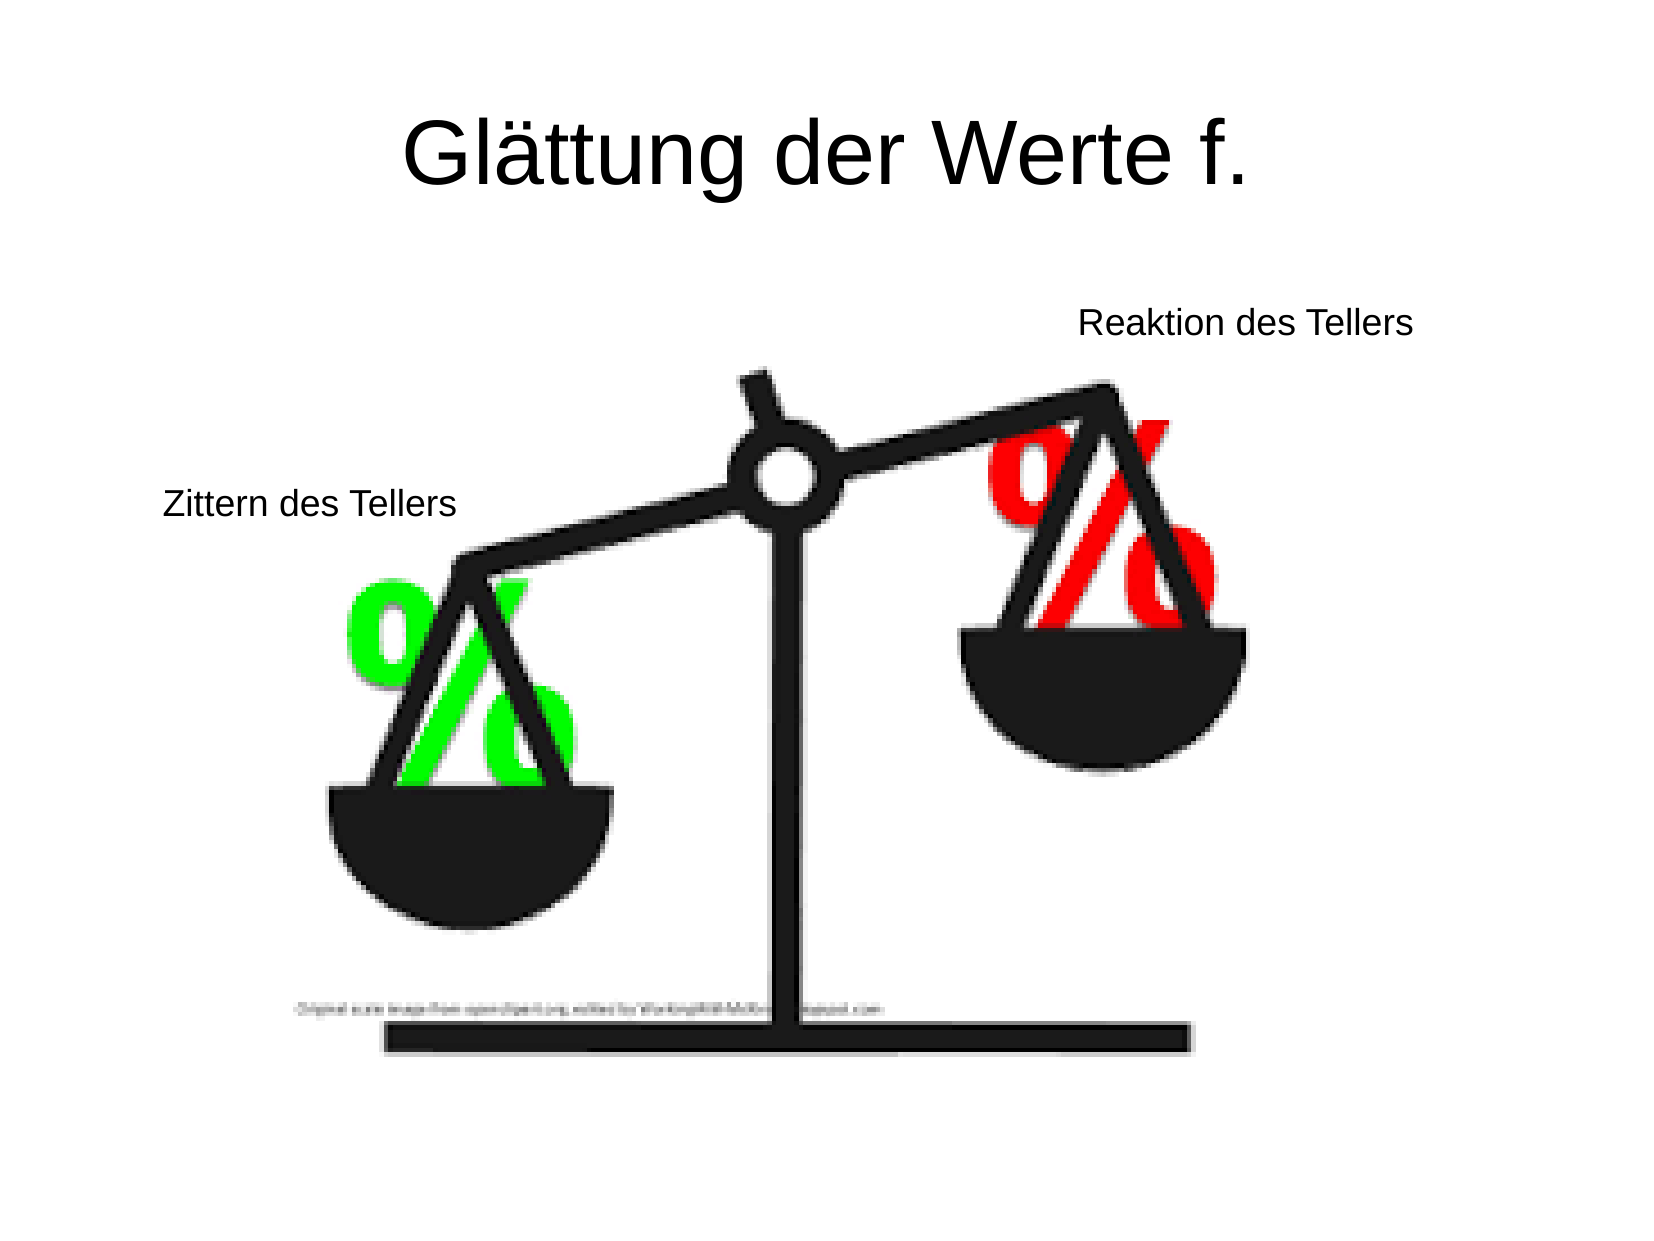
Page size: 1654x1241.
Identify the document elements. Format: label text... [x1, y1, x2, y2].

title Glättung der Werte f. [82, 49, 1571, 257]
text_box Zittern des Tellers [147, 474, 473, 532]
picture [199, 267, 1359, 1152]
text_box Reaktion des Tellers [1062, 293, 1429, 351]
